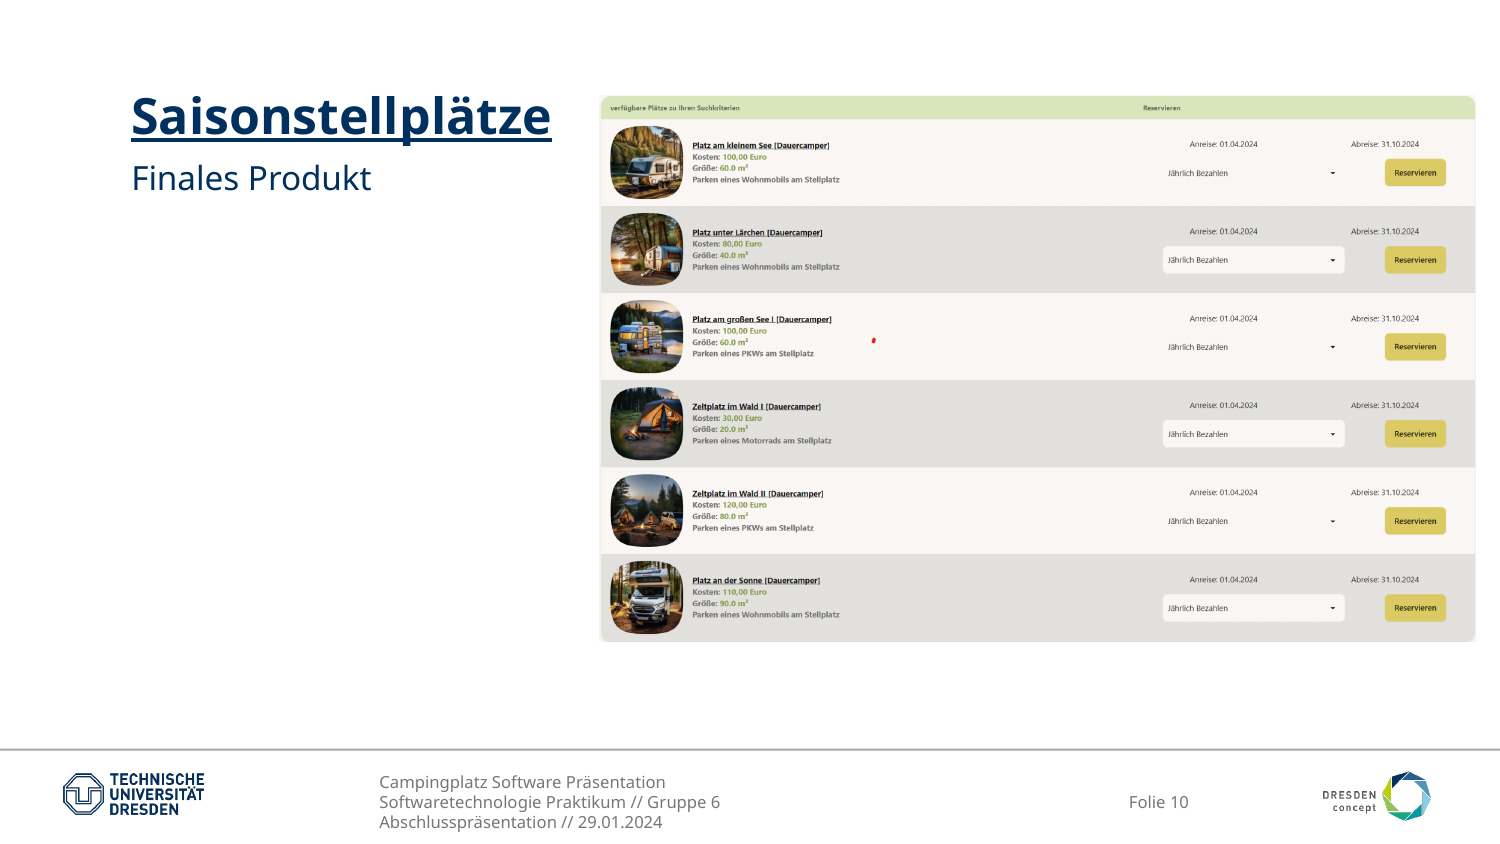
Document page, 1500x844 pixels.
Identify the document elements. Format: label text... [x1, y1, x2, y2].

picture [1323, 771, 1431, 821]
title Saisonstellplätze [116, 43, 1367, 186]
text_box Finales Produkt [116, 141, 426, 377]
picture [63, 773, 204, 815]
picture [599, 95, 1476, 642]
